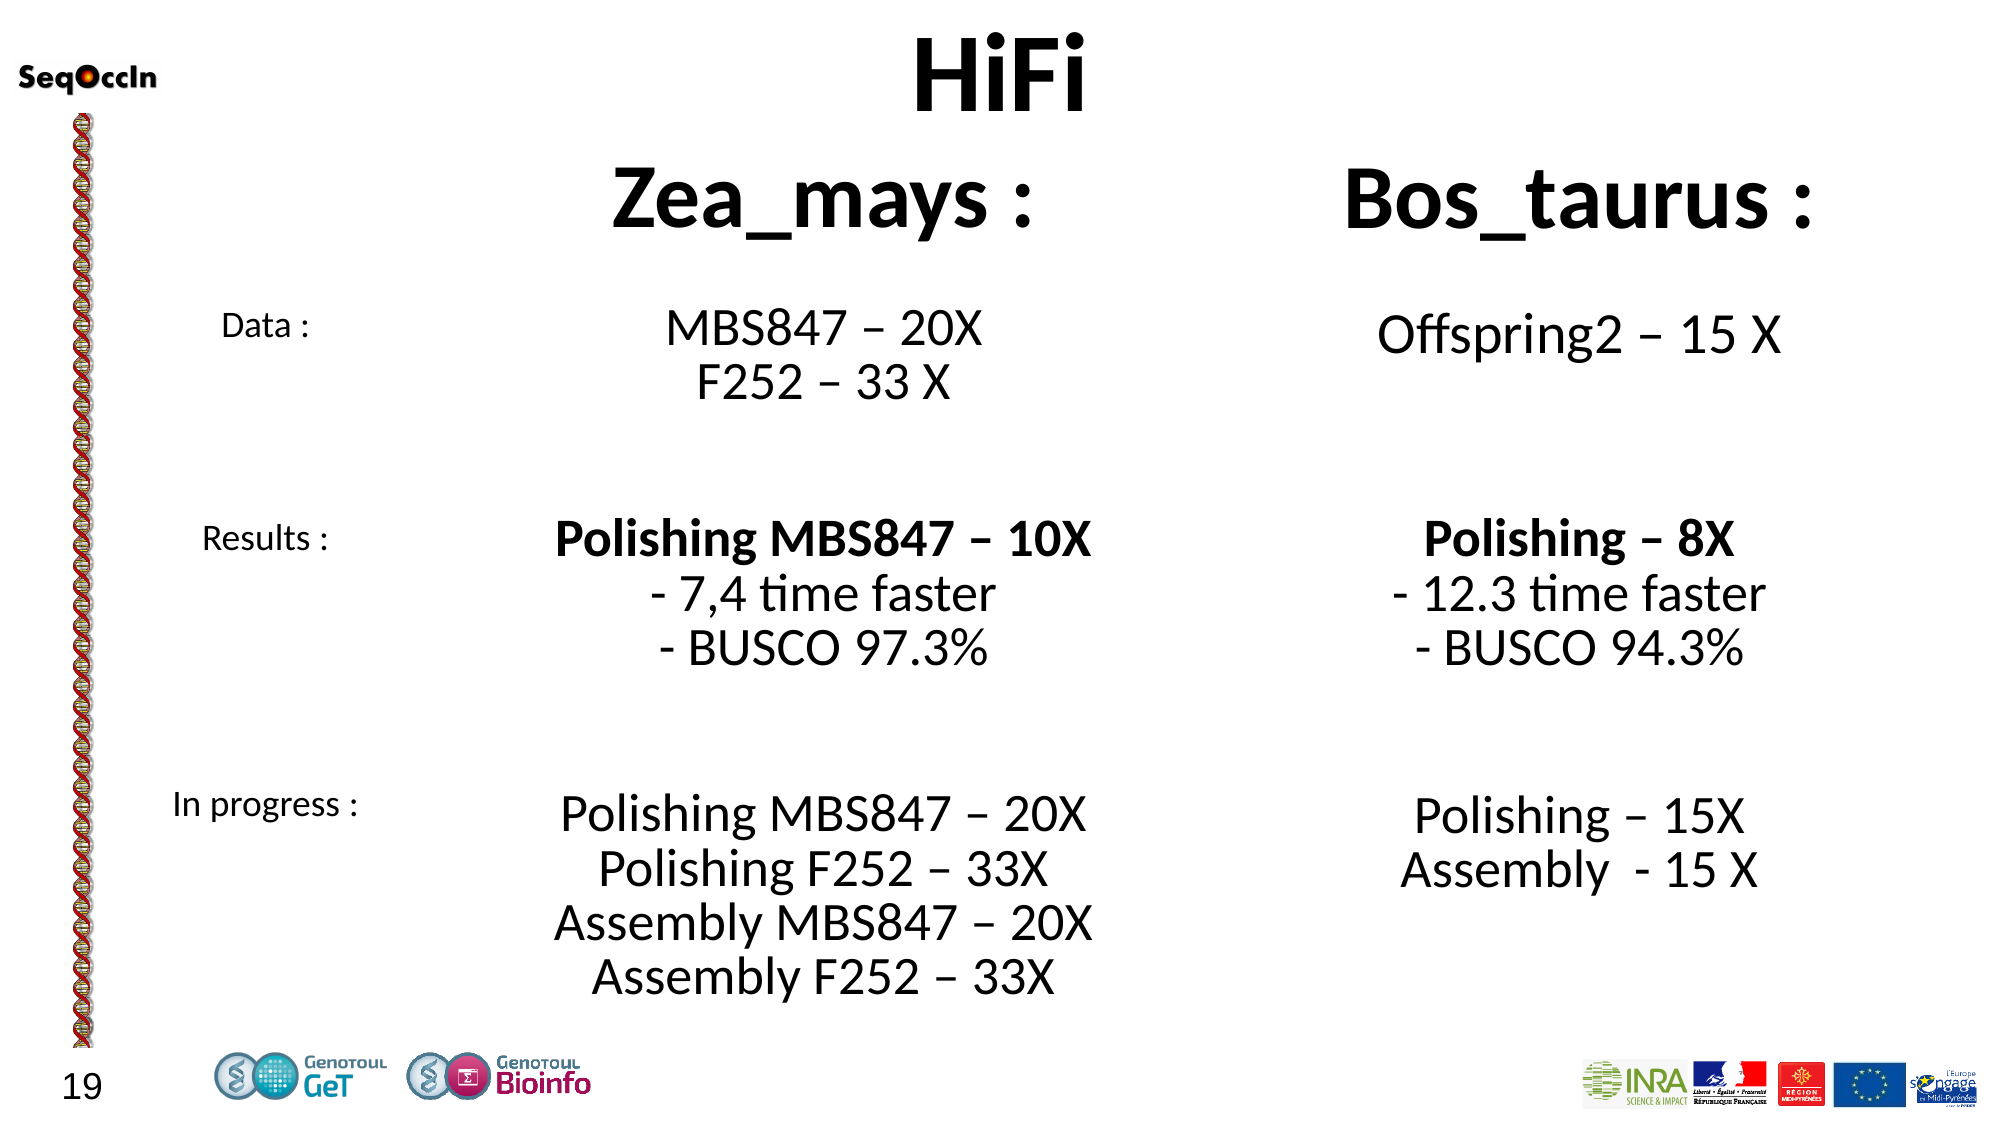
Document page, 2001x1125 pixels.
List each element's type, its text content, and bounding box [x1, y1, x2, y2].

picture [73, 977, 91, 1048]
picture [1832, 1061, 1983, 1111]
title Results : [0, 372, 544, 637]
title Polishing – 15X Assembly - 15 X [1160, 677, 2000, 1016]
title Polishing MBS847 – 10X - 7,4 time faster - BUSCO 97.3% [544, 482, 1160, 730]
picture [73, 113, 91, 159]
title HiFi [256, 24, 1745, 142]
picture [1581, 1059, 1689, 1109]
picture [1778, 1062, 1825, 1106]
title Data : [0, 159, 544, 372]
title Polishing – 8X - 12.3 time faster - BUSCO 94.3% [1160, 482, 2000, 677]
title In progress : [0, 637, 544, 977]
picture [13, 58, 162, 99]
picture [400, 1046, 597, 1106]
title Zea_mays : MBS847 – 20X F252 – 33 X [404, 116, 1244, 455]
title Bos_taurus : Offspring2 – 15 X [1160, 148, 2000, 378]
picture [208, 1046, 392, 1106]
title Polishing MBS847 – 20X Polishing F252 – 33X Assembly MBS847 – 20X Assembly F252 – 33X [404, 730, 1244, 1069]
